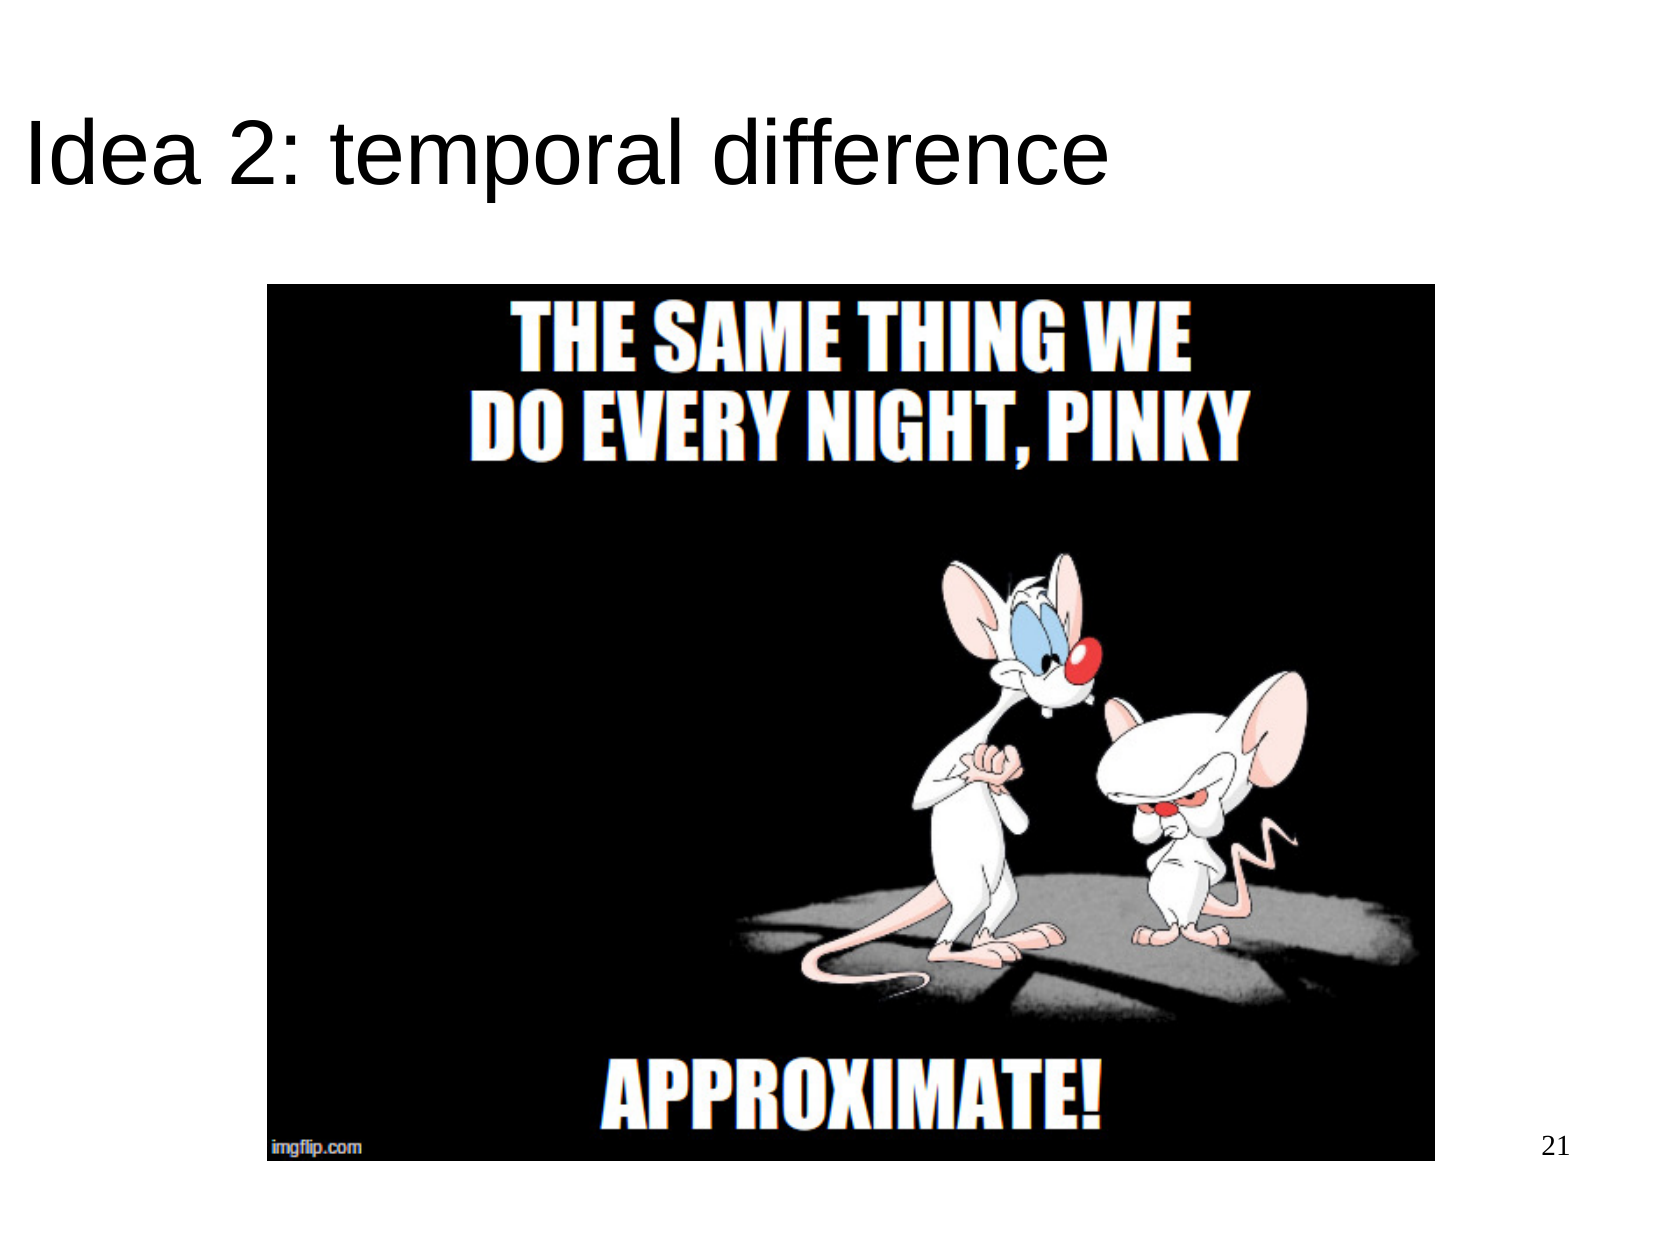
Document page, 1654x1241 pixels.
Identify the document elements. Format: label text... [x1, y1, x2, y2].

title Idea 2: temporal difference [23, 49, 1512, 257]
picture [267, 284, 1435, 1161]
